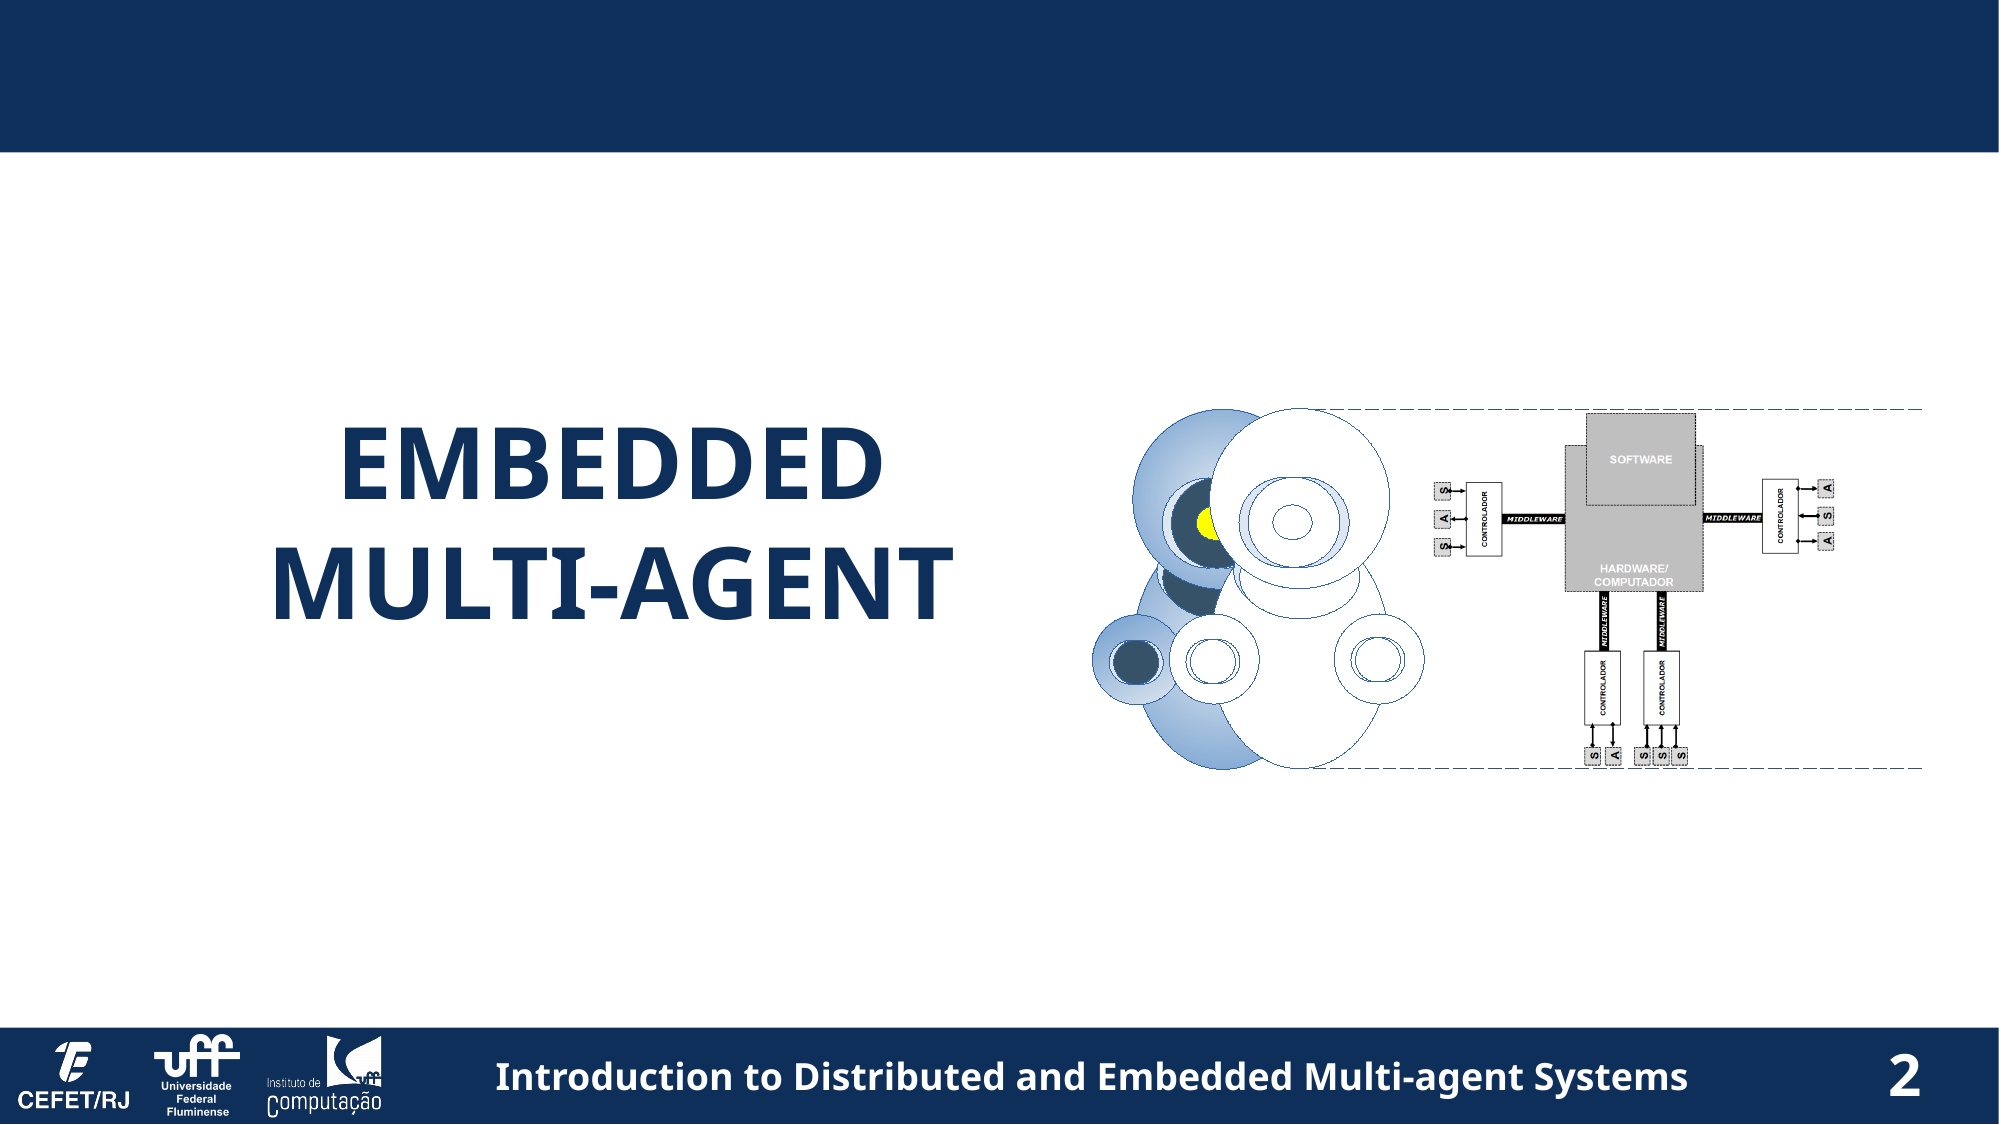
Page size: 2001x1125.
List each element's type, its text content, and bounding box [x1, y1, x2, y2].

picture [18, 1021, 129, 1125]
text_box EMBEDDED MULTI-AGENT [137, 391, 1086, 647]
picture [153, 1033, 241, 1121]
picture [1428, 395, 1843, 773]
text_box [1092, 408, 1425, 770]
picture [265, 1033, 383, 1118]
